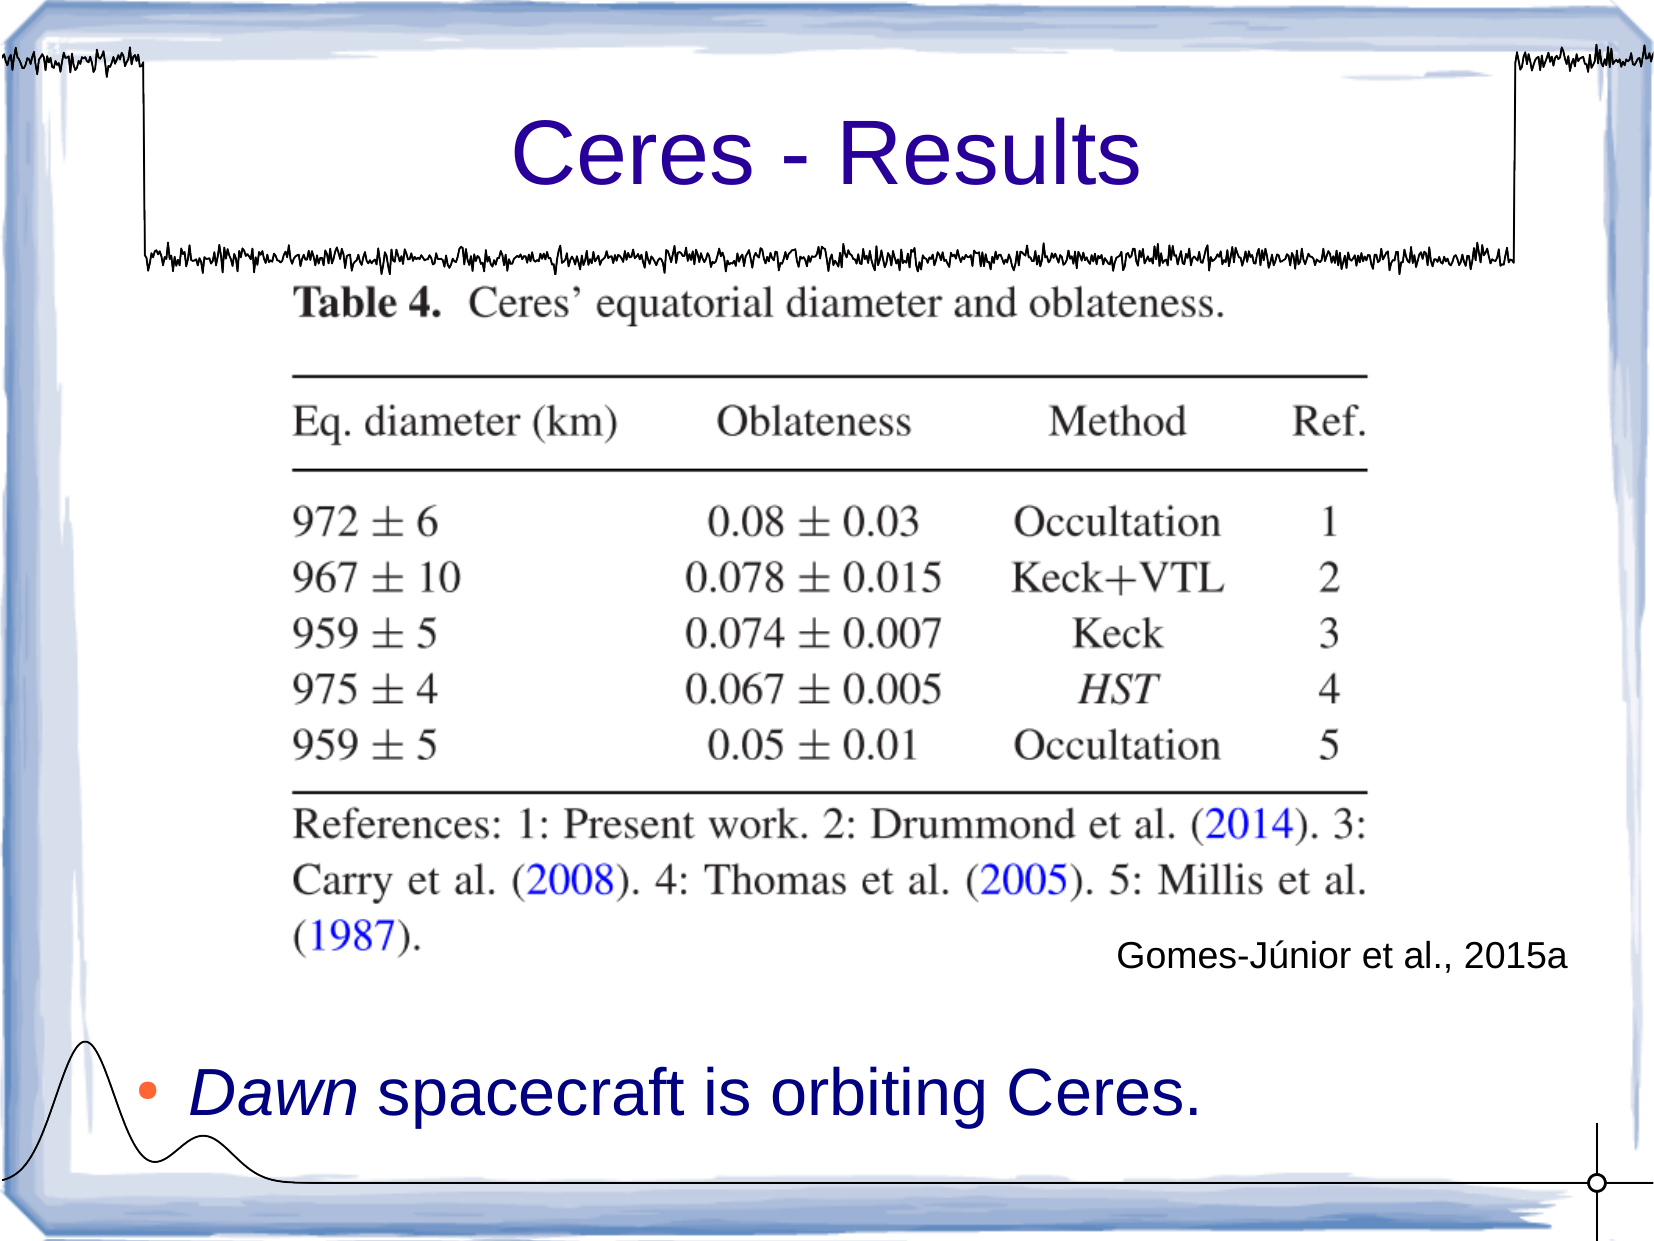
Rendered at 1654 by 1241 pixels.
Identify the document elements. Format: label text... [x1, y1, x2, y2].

picture [0, 0, 1654, 1241]
text_box Gomes-Júnior et al., 2015a [1101, 927, 1583, 985]
